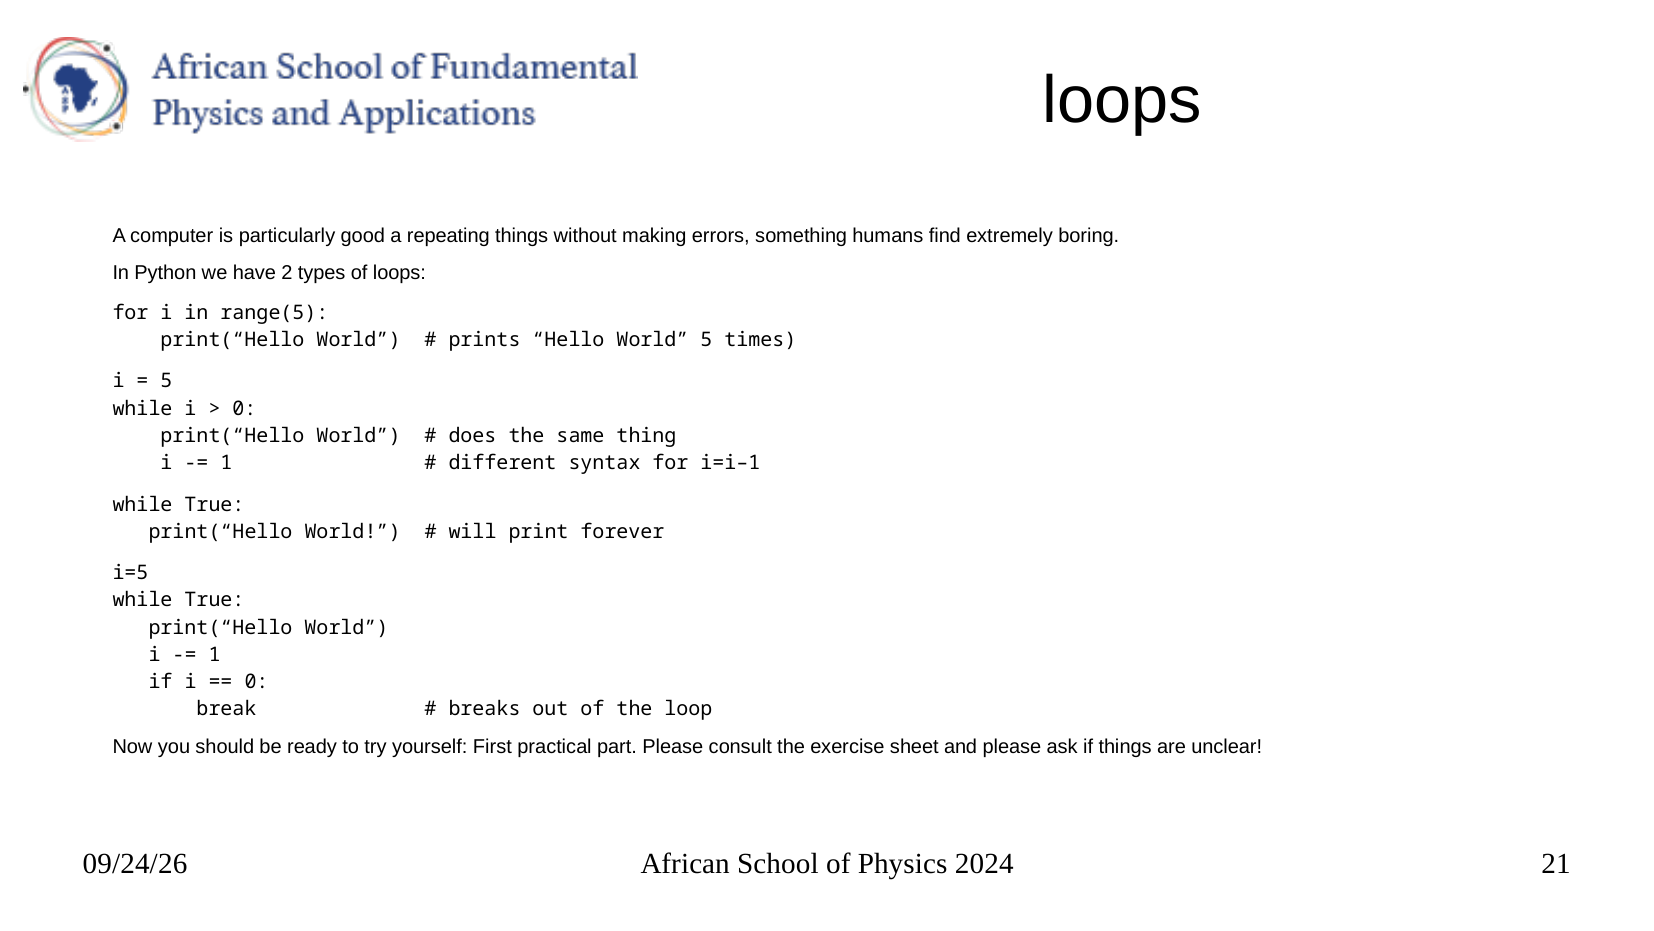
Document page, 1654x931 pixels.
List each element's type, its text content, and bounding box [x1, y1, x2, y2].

title loops [635, 21, 1610, 177]
picture [23, 37, 635, 142]
list A computer is particularly good a repeating things without making errors, something humans find extremely boring. In Python we have 2 types of loops: for i in range(5): print(“Hello World”) # prints “Hello World” 5 times) i = 5 while i > 0: print(“Hello World”) # does the same thing i -= 1 # different syntax for i=i–1 while True: print(“Hello World!”) # will print forever i=5 while True: print(“Hello World”) i -= 1 if i == 0: break # breaks out of the loop Now you should be ready to try yourself: First practical part. Please consult the exercise sheet and please ask if things are unclear! [112, 225, 1601, 765]
